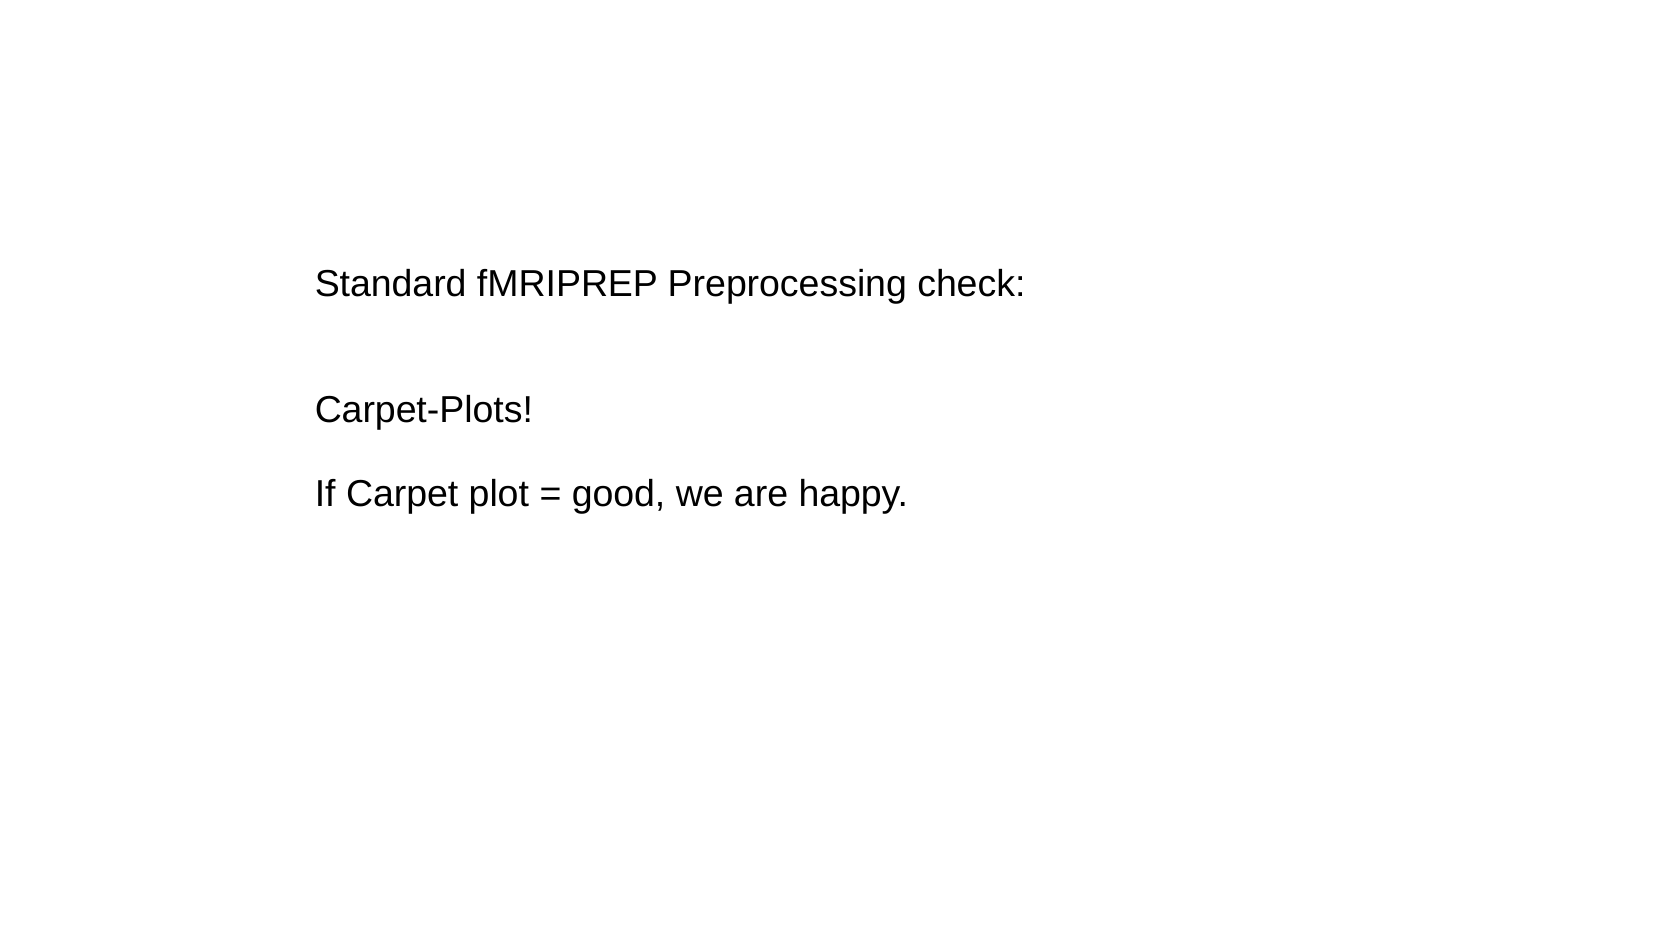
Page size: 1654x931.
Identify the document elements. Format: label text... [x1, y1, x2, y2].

text_box Standard fMRIPREP Preprocessing check: Carpet-Plots! If Carpet plot = good, we are happy. [300, 255, 1276, 522]
